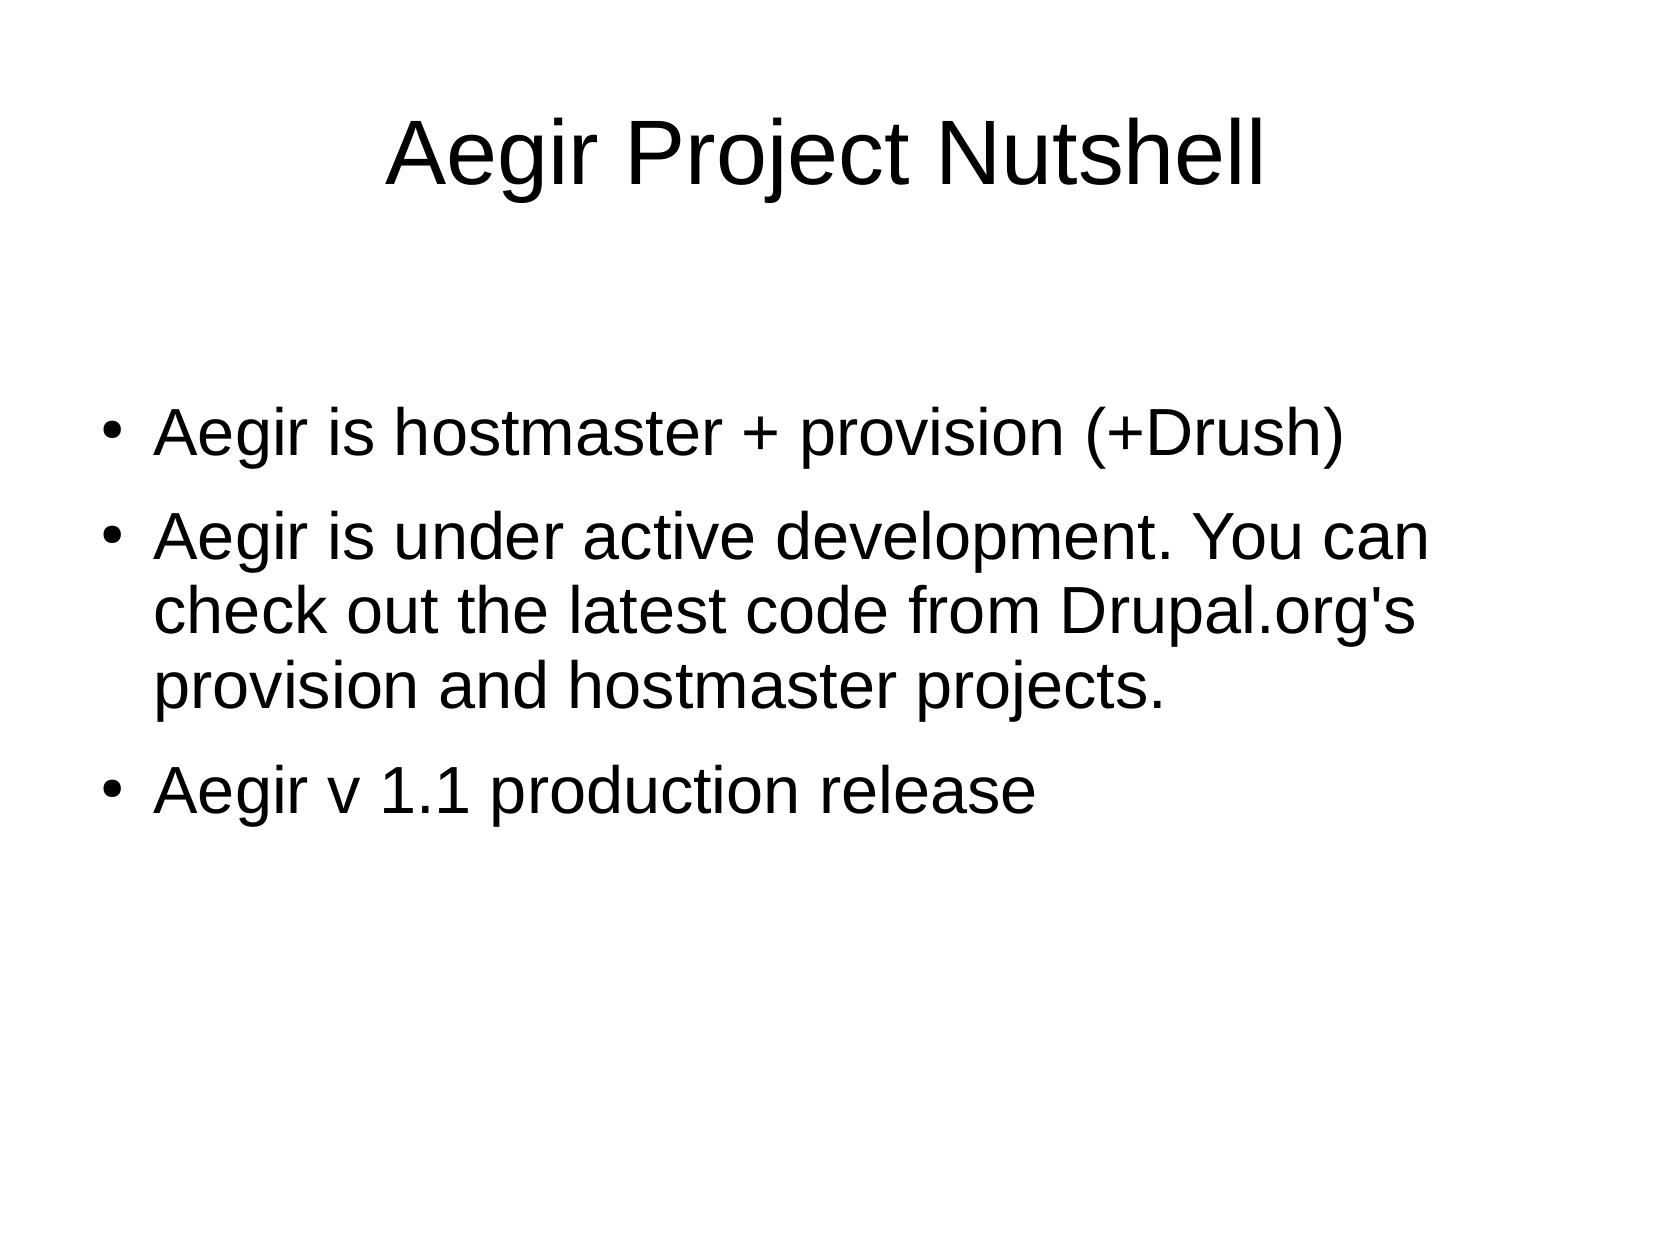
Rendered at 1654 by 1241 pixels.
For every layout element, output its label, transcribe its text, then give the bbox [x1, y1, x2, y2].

list Aegir is hostmaster + provision (+Drush) Aegir is under active development. You can check out the latest code from Drupal.org's provision and hostmaster projects. Aegir v 1.1 production release [82, 290, 1571, 1109]
title Aegir Project Nutshell [82, 49, 1571, 257]
